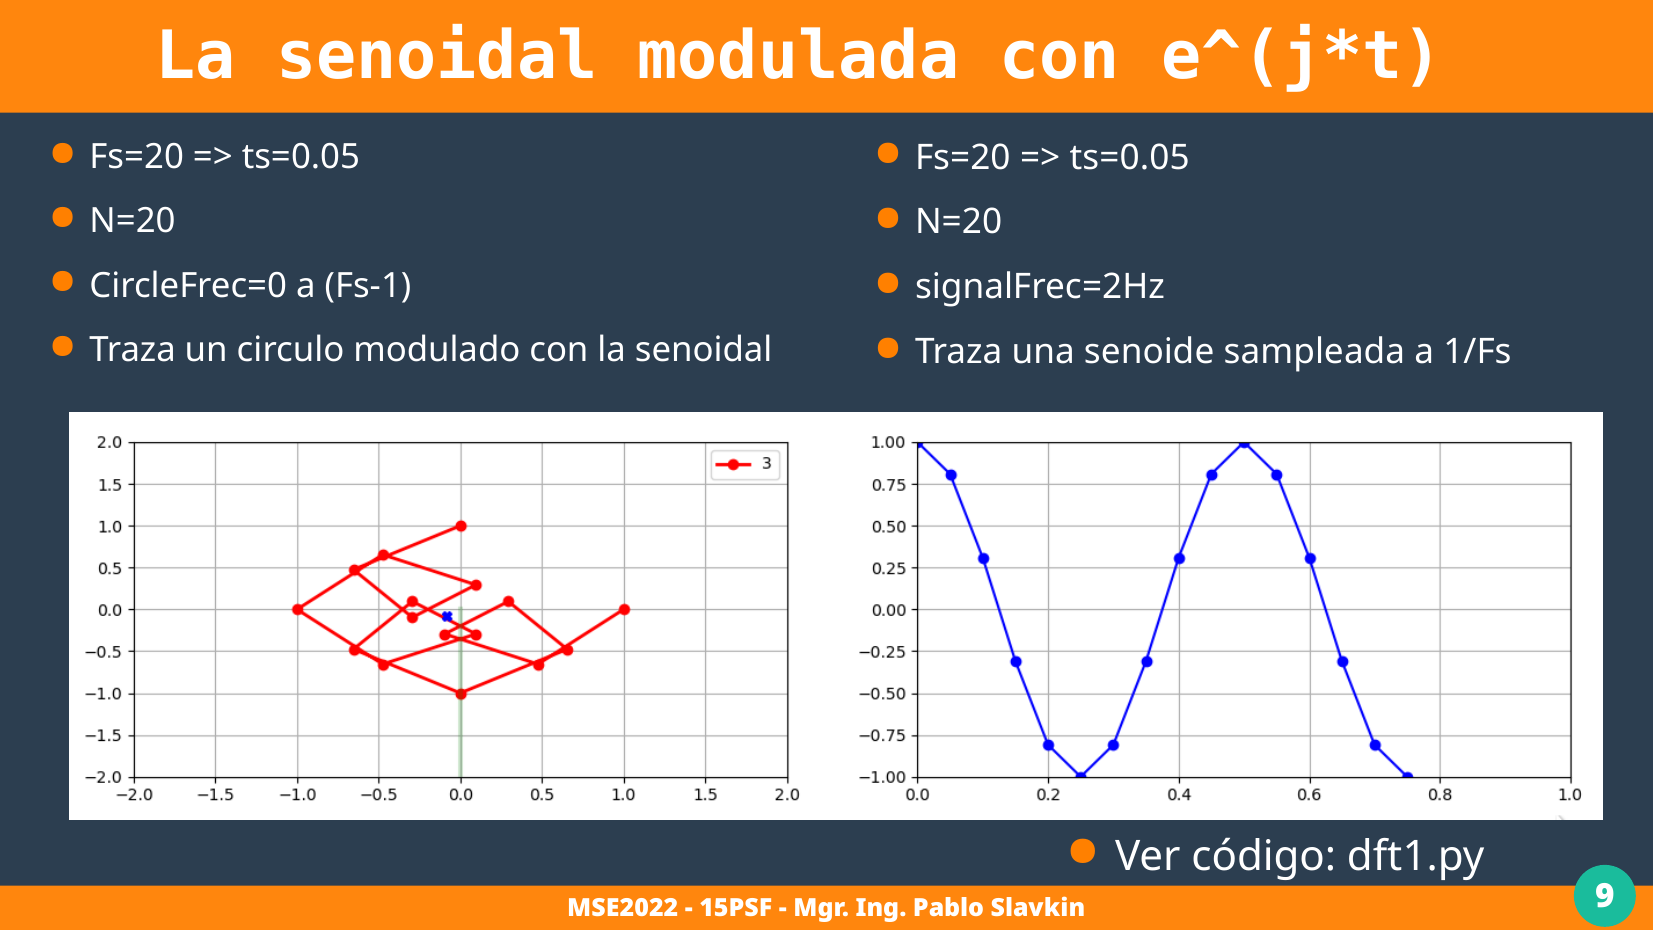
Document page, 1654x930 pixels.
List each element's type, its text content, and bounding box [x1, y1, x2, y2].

title La senoidal modulada con e^(j*t) [155, 16, 1613, 113]
list Fs=20 => ts=0.05 N=20 signalFrec=2Hz Traza una senoide sampleada a 1/Fs [860, 131, 1613, 376]
list Ver código: dft1.py [1050, 825, 1538, 883]
list Fs=20 => ts=0.05 N=20 CircleFrec=0 a (Fs-1) Traza un circulo modulado con la senoidal [35, 131, 788, 376]
picture [69, 412, 1603, 821]
